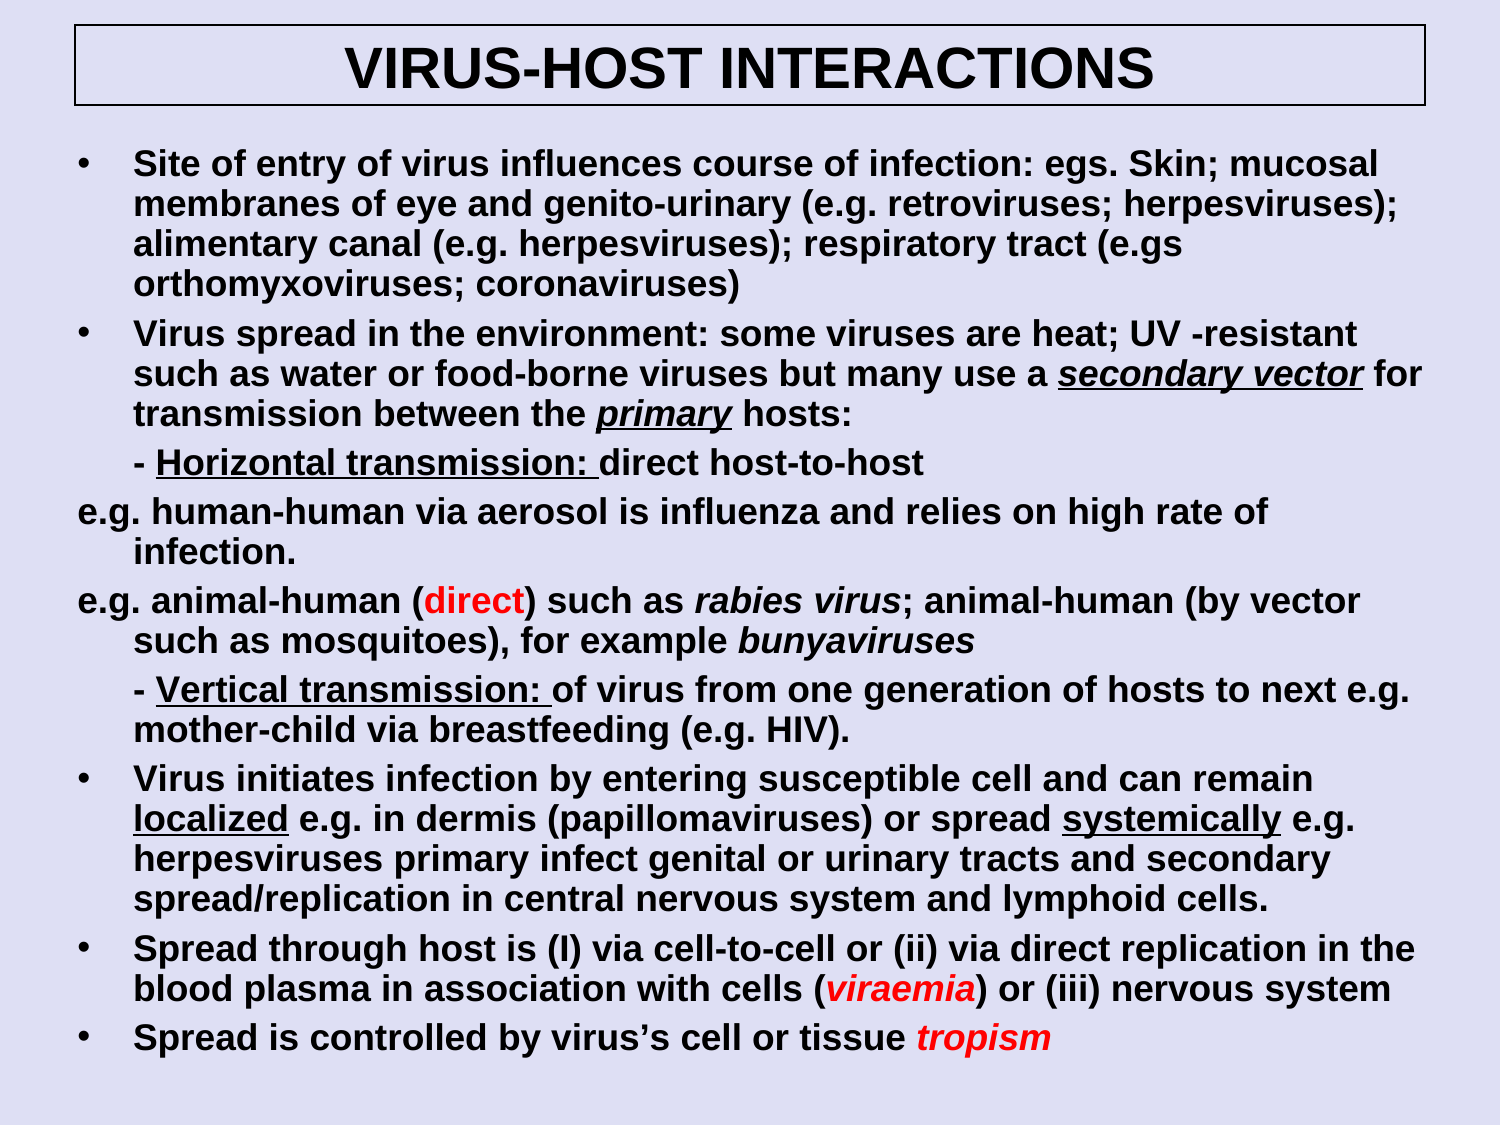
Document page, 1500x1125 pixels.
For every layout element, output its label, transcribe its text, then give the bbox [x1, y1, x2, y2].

list Site of entry of virus influences course of infection: egs. Skin; mucosal membranes of eye and genito-urinary (e.g. retroviruses; herpesviruses); alimentary canal (e.g. herpesviruses); respiratory tract (e.gs orthomyxoviruses; coronaviruses) Virus spread in the environment: some viruses are heat; UV -resistant such as water or food-borne viruses but many use a secondary vector for transmission between the primary hosts: - Horizontal transmission: direct host-to-host e.g. human-human via aerosol is influenza and relies on high rate of infection. e.g. animal-human (direct) such as rabies virus; animal-human (by vector such as mosquitoes), for example bunyaviruses - Vertical transmission: of virus from one generation of hosts to next e.g. mother-child via breastfeeding (e.g. HIV). Virus initiates infection by entering susceptible cell and can remain localized e.g. in dermis (papillomaviruses) or spread systemically e.g. herpesviruses primary infect genital or urinary tracts and secondary spread/replication in central nervous system and lymphoid cells. Spread through host is (I) via cell-to-cell or (ii) via direct replication in the blood plasma in association with cells (viraemia) or (iii) nervous system Spread is controlled by virus’s cell or tissue tropism [62, 137, 1447, 1113]
title VIRUS-HOST INTERACTIONS [75, 24, 1426, 105]
